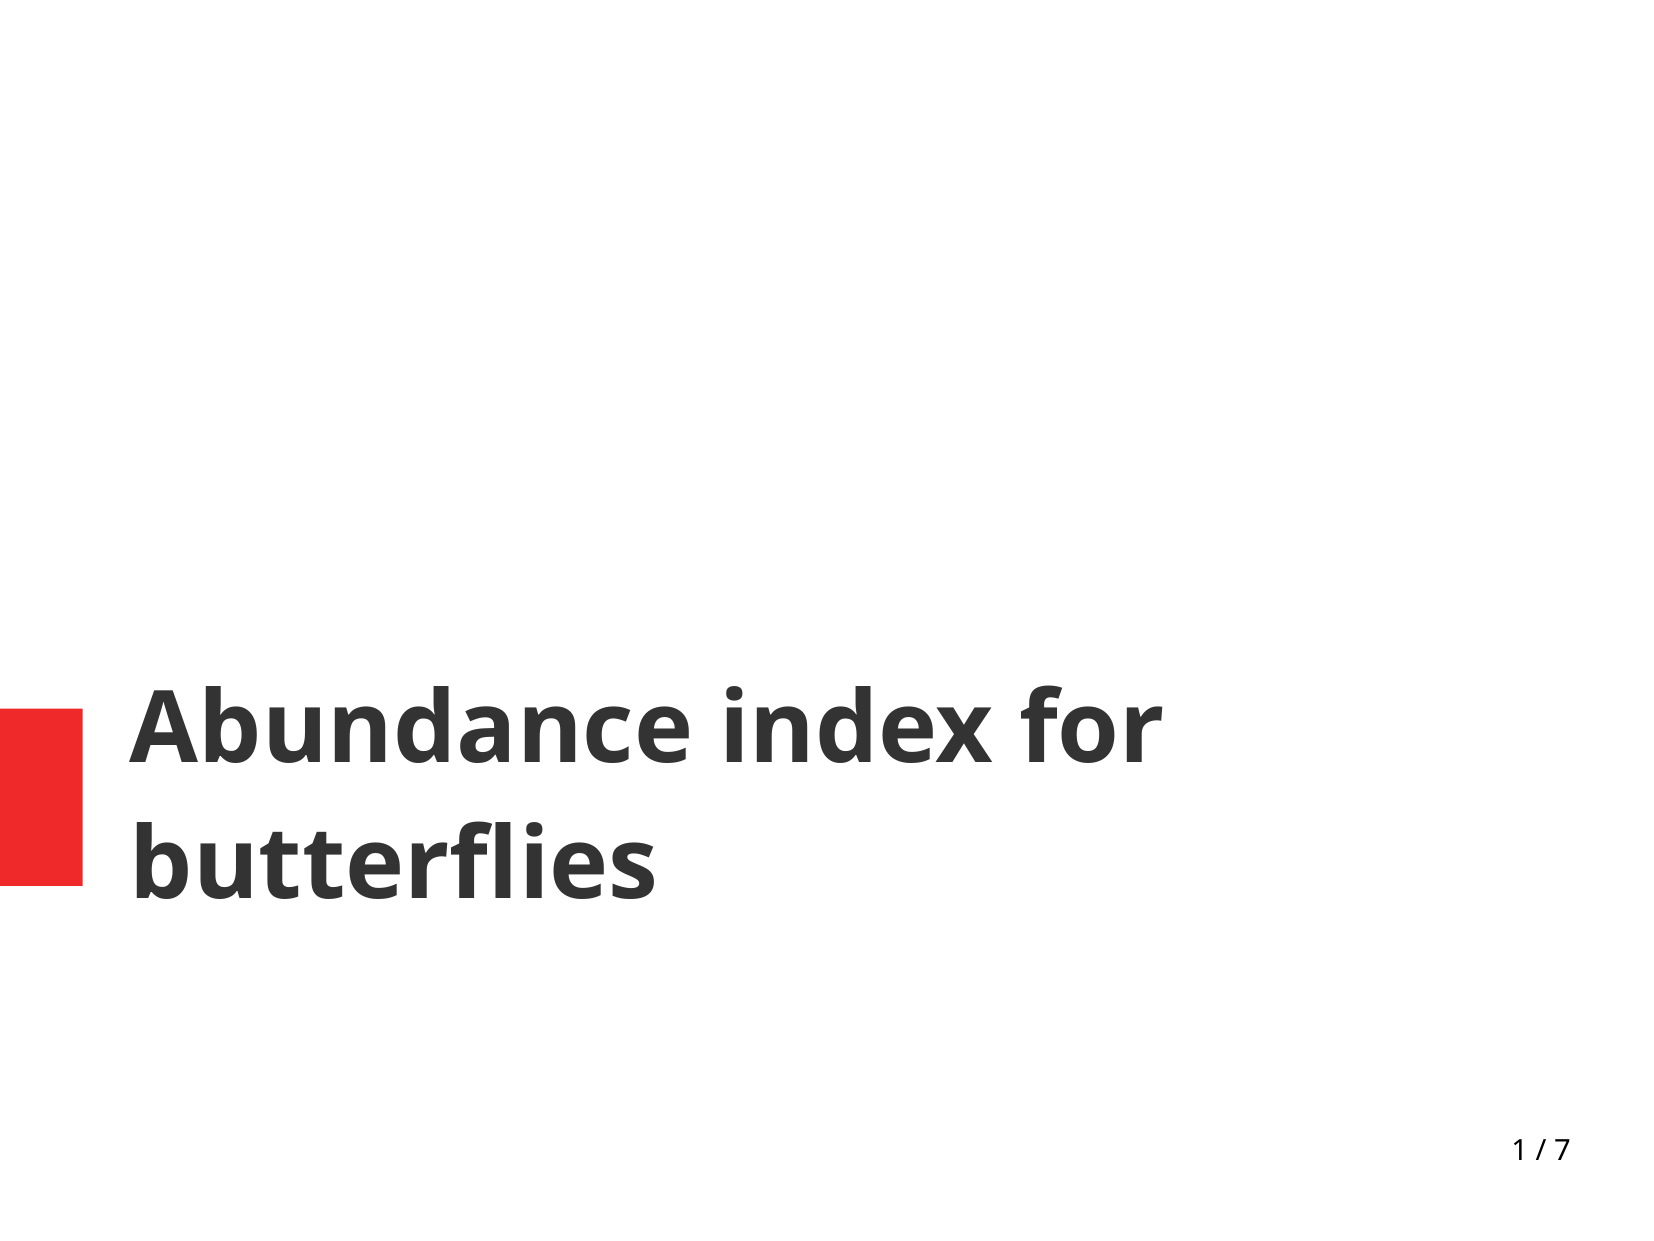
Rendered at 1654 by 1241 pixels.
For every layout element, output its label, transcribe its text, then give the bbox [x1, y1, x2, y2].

title Abundance index for butterflies [129, 655, 1536, 928]
